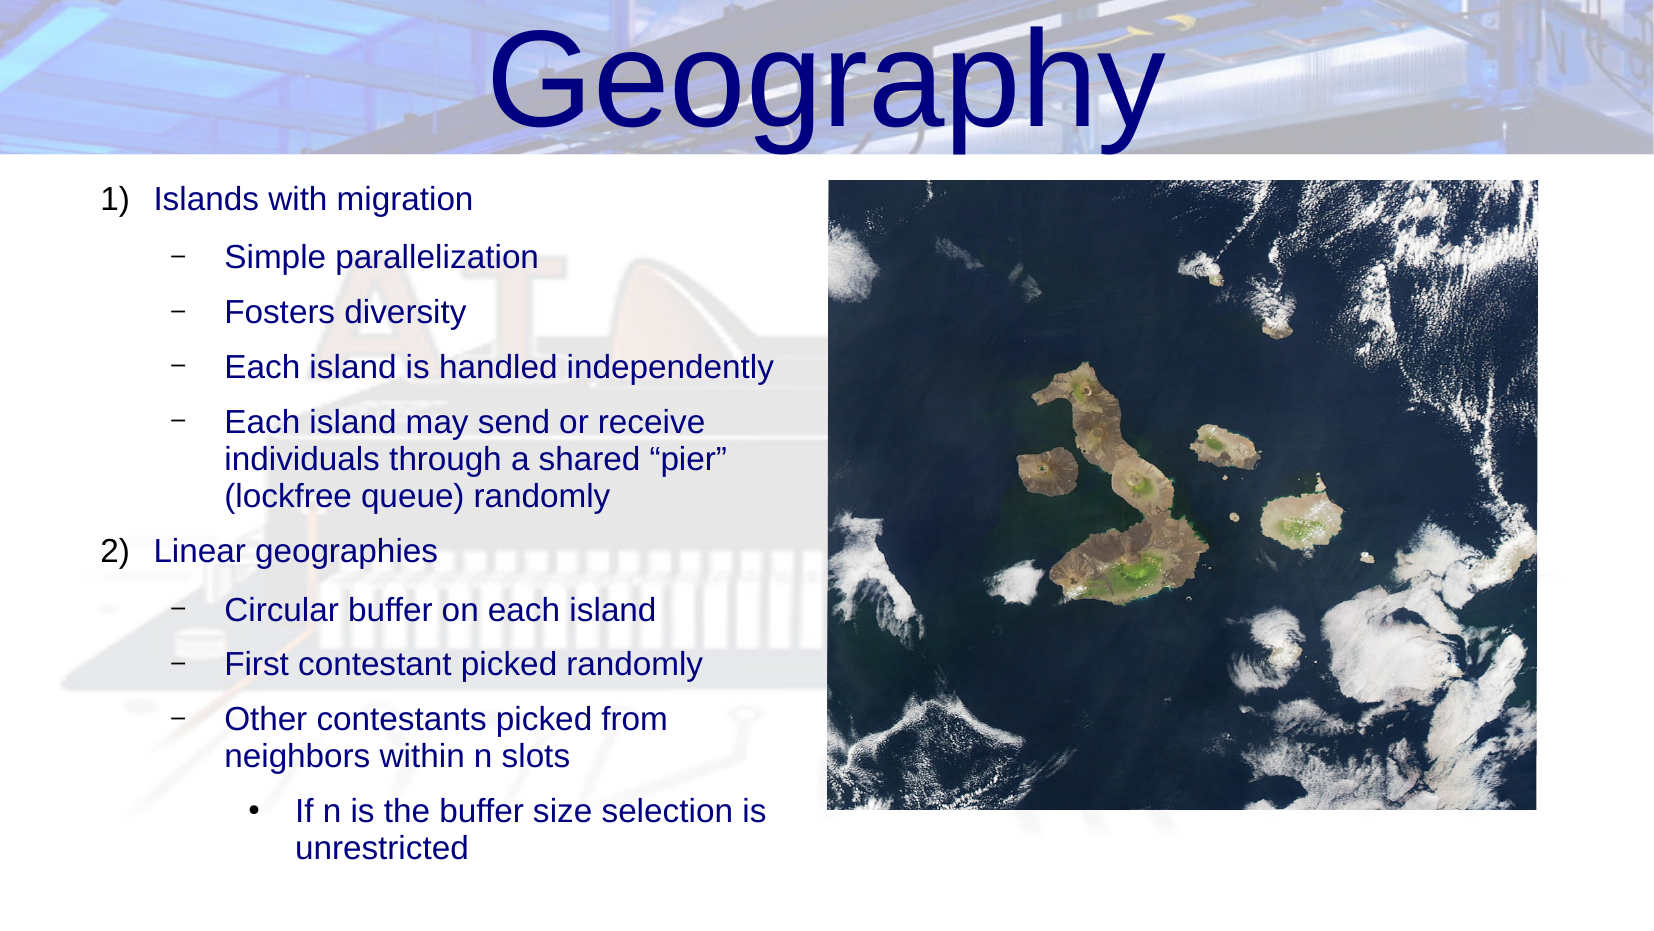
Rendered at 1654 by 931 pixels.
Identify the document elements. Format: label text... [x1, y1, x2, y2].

list Islands with migration Simple parallelization Fosters diversity Each island is handled independently Each island may send or receive individuals through a shared “pier” (lockfree queue) randomly Linear geographies Circular buffer on each island First contestant picked randomly Other contestants picked from neighbors within n slots If n is the buffer size selection is unrestricted [82, 180, 793, 811]
title Geography [82, 37, 1571, 121]
picture [0, 0, 1654, 931]
